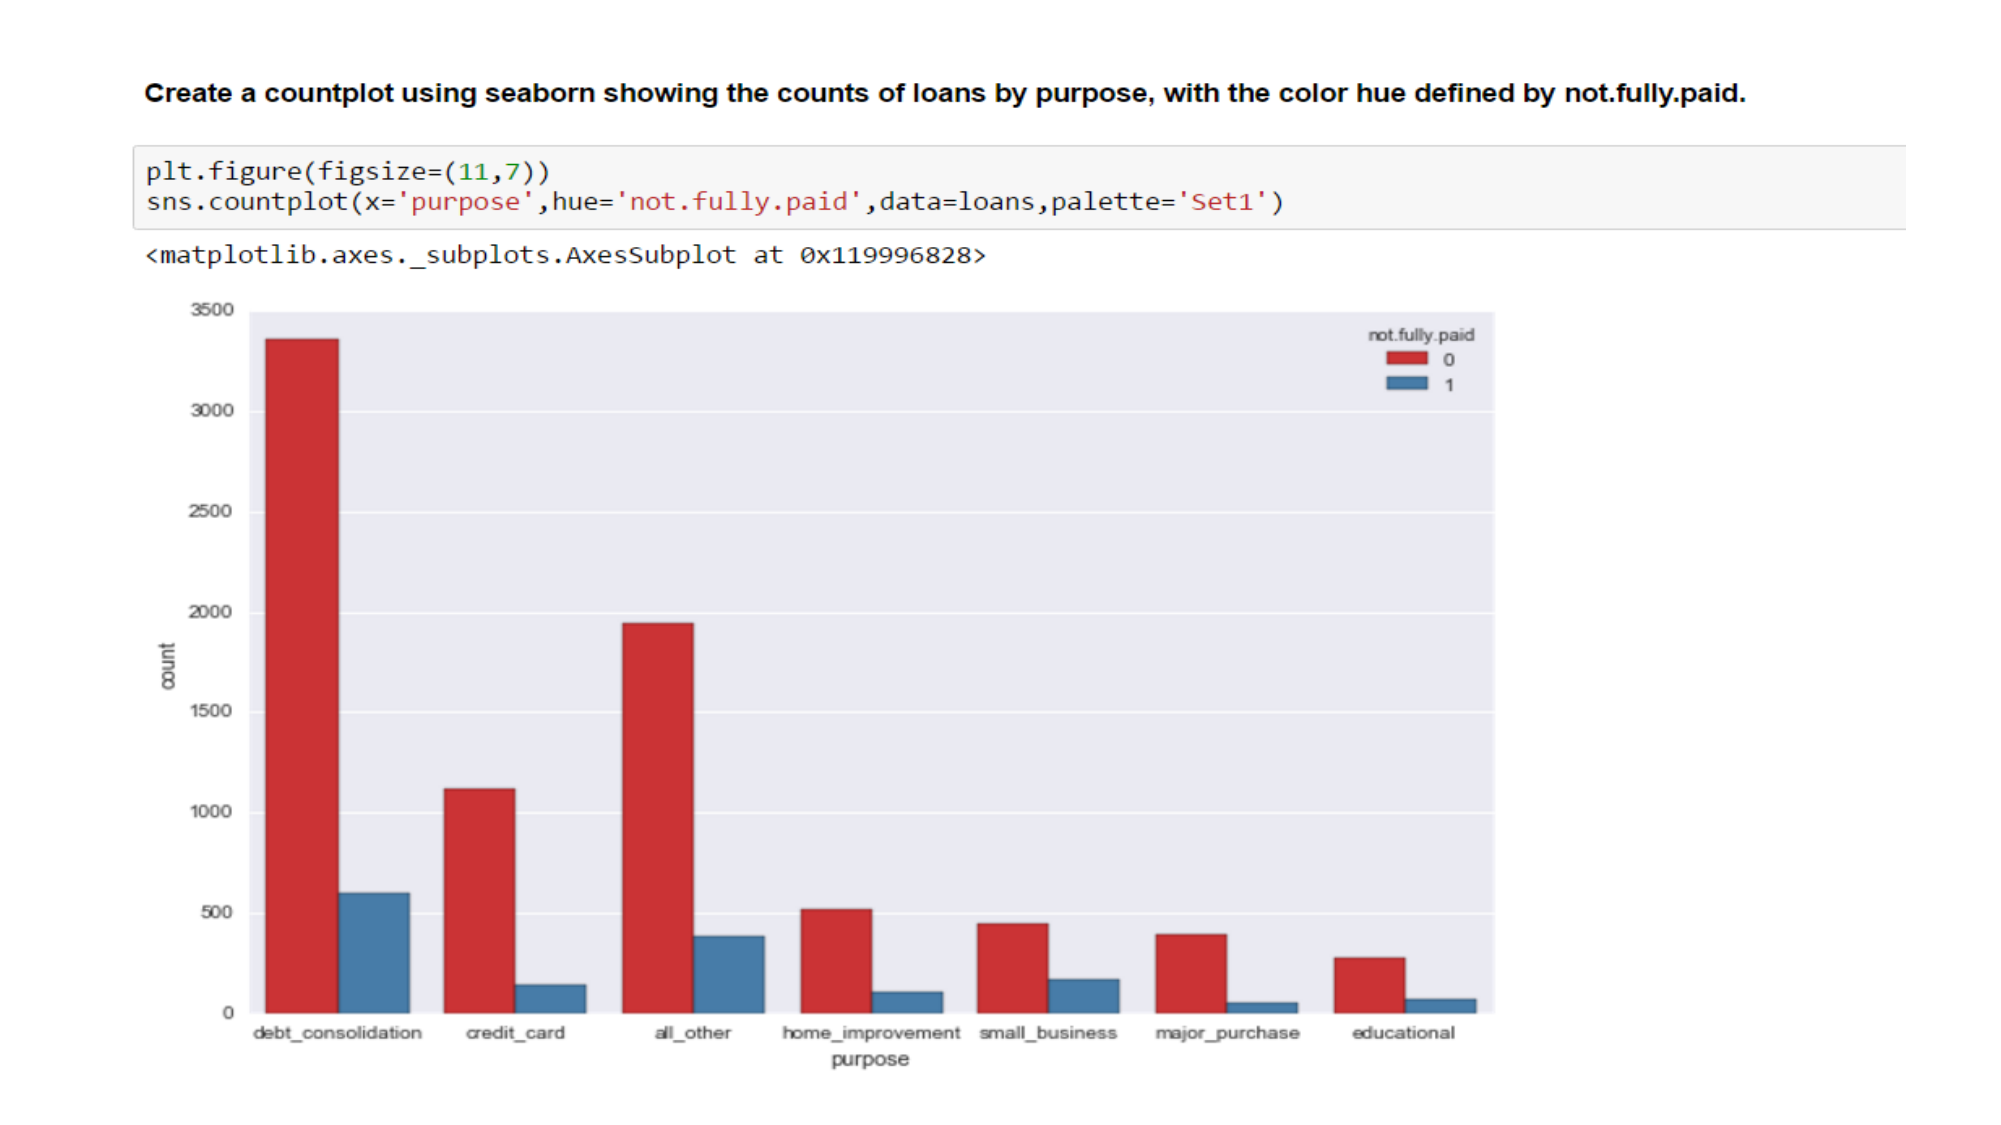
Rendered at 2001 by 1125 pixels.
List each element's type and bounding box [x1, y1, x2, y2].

picture [120, 59, 1906, 1096]
